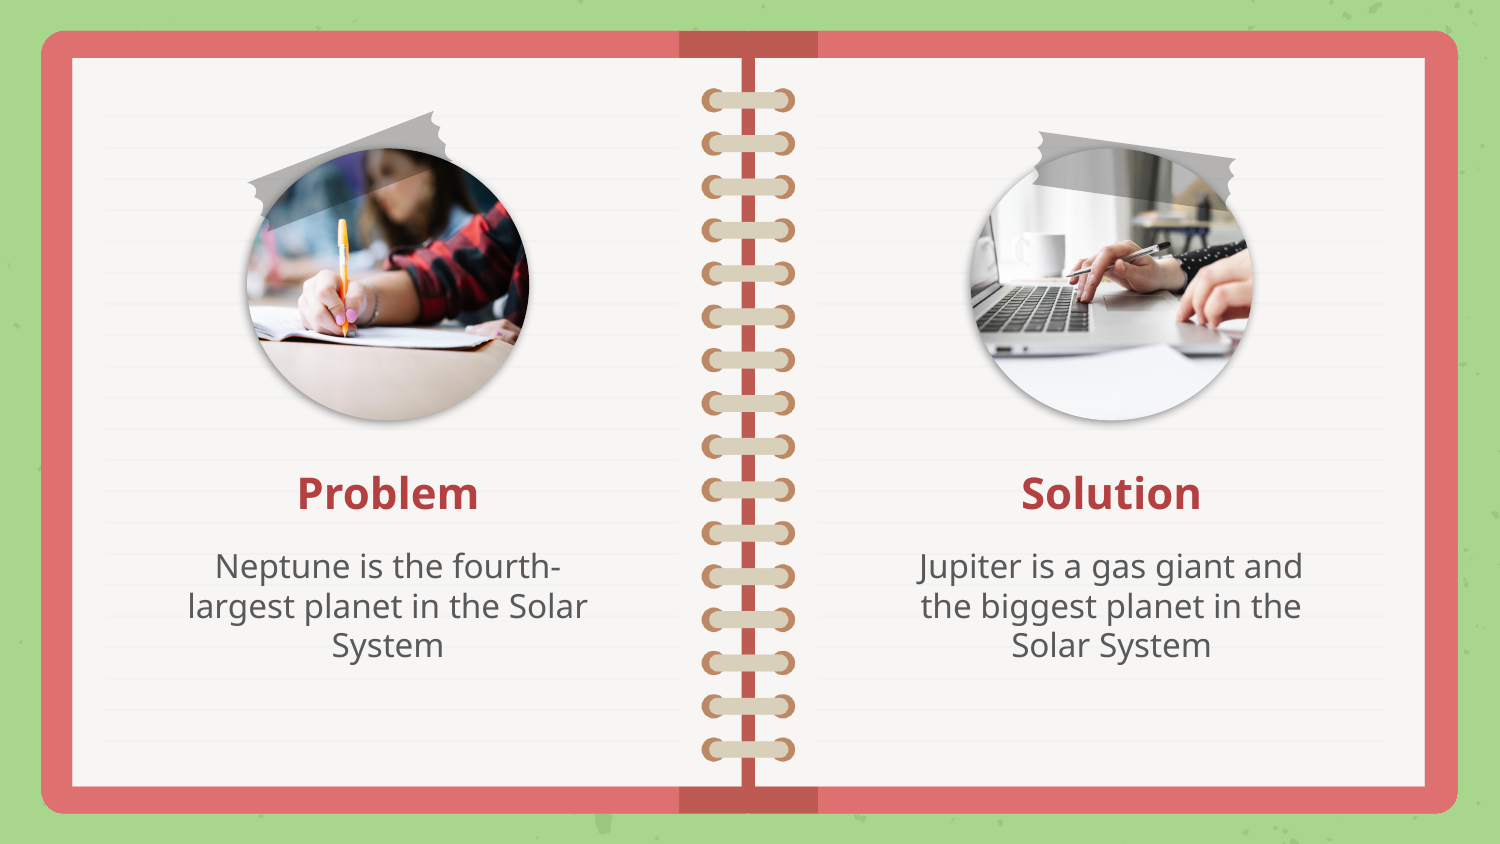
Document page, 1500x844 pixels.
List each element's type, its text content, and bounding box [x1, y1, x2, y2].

title Solution [872, 453, 1352, 534]
text_box [970, 131, 1253, 421]
text_box [247, 110, 530, 421]
picture [41, 30, 1458, 814]
title Problem [148, 453, 628, 534]
subtitle Jupiter is a gas giant and the biggest planet in the Solar System [910, 529, 1314, 721]
subtitle Neptune is the fourth-largest planet in the Solar System [186, 529, 590, 721]
